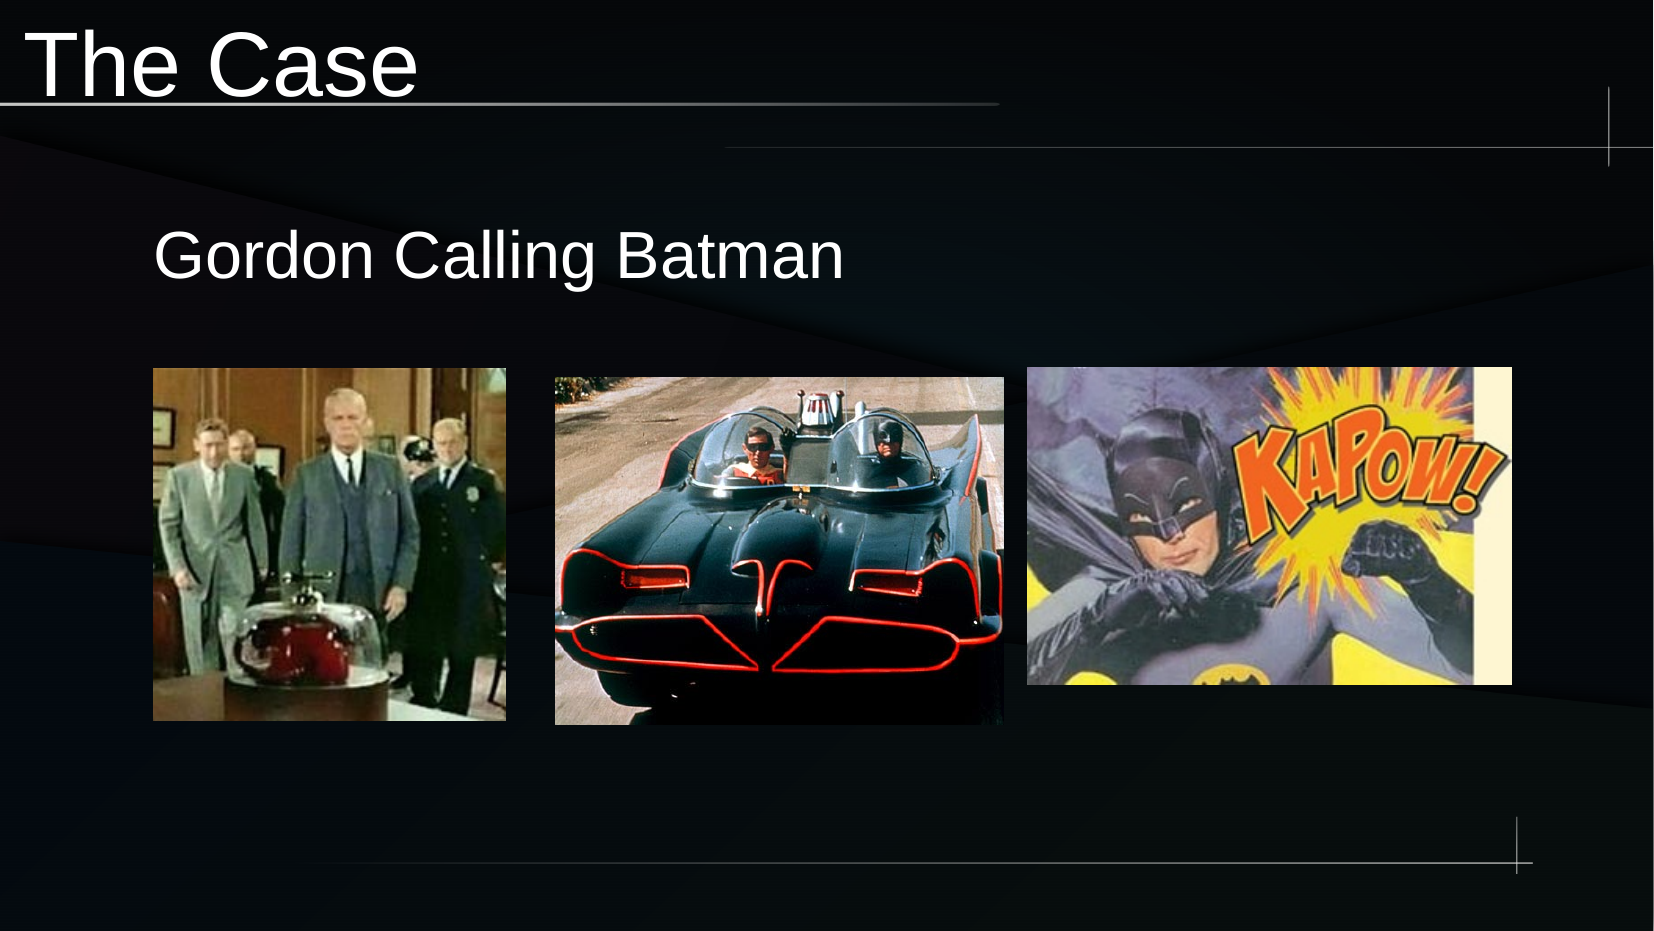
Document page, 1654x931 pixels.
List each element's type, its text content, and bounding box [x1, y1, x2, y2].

list Gordon Calling Batman [82, 217, 1571, 758]
picture [0, 0, 1654, 931]
title The Case [23, 11, 1589, 119]
